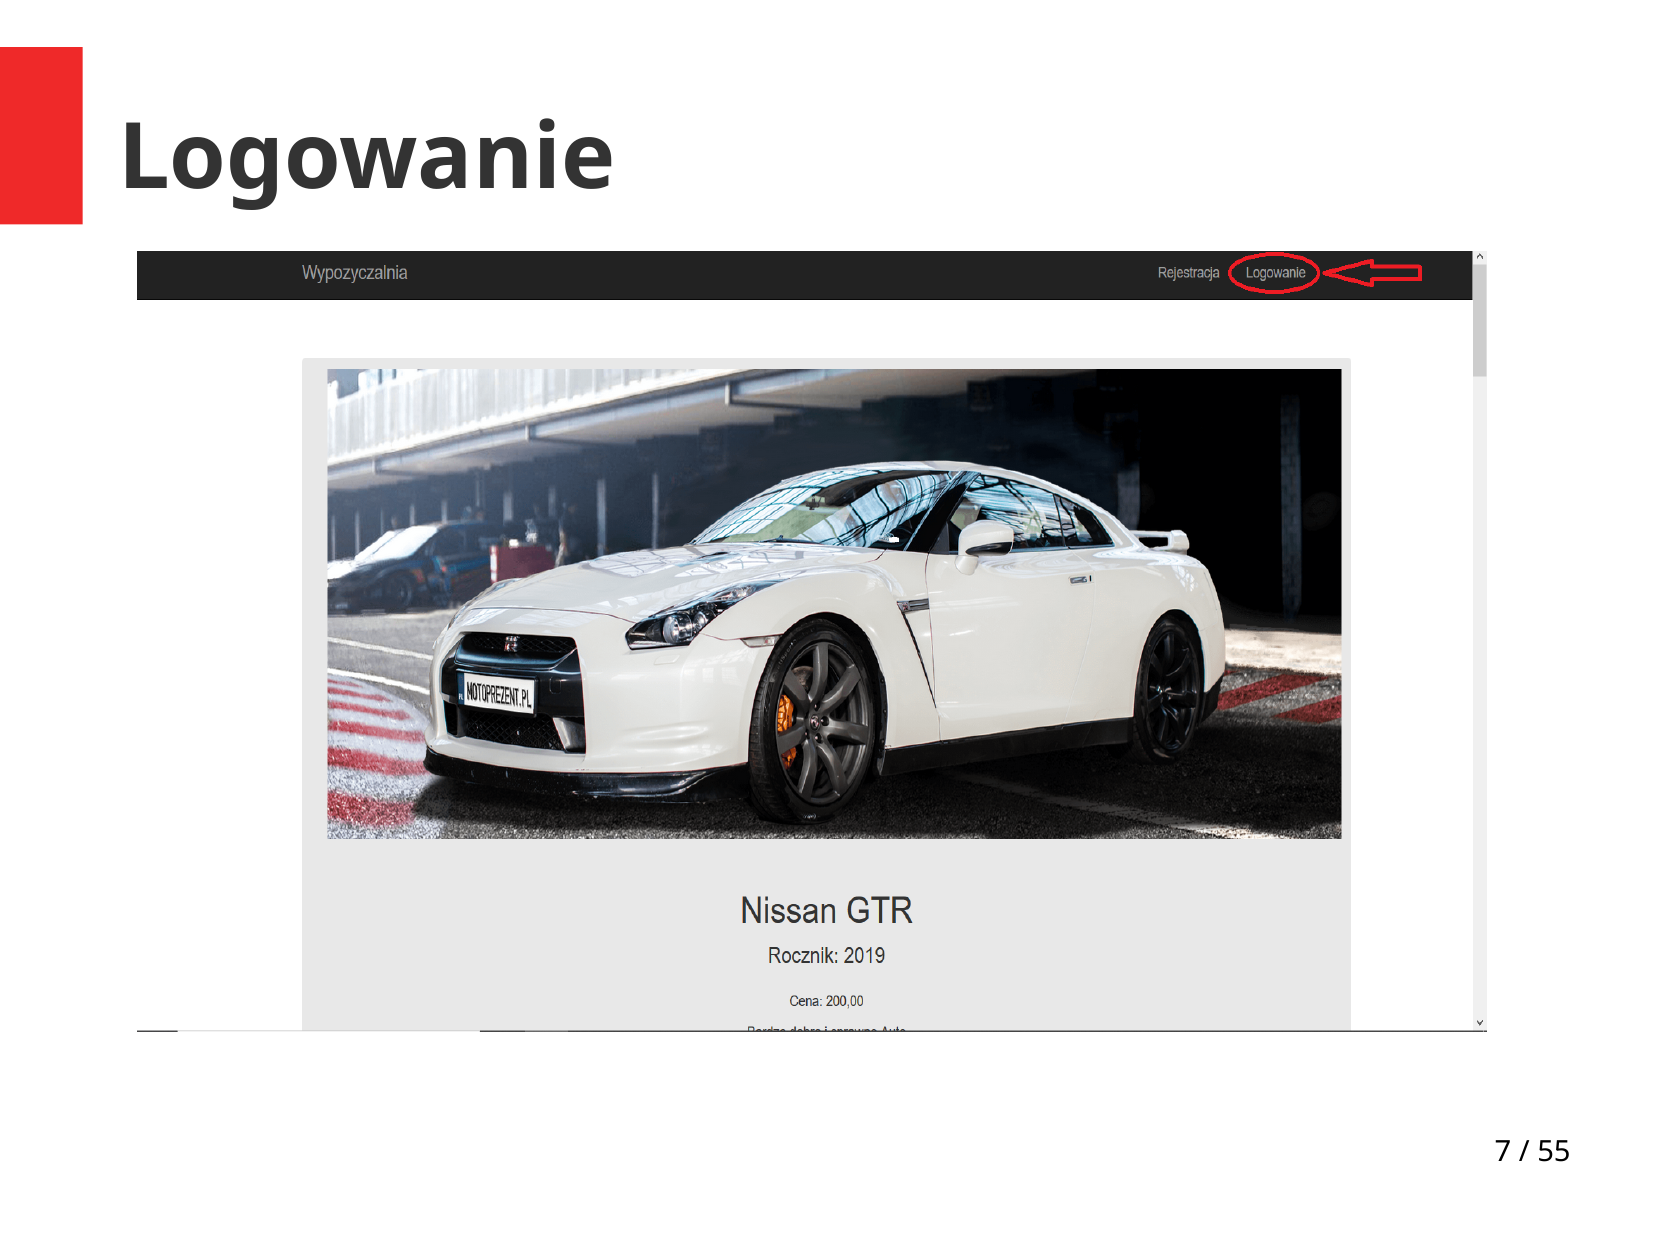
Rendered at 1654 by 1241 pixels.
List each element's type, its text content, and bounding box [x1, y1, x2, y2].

picture [137, 251, 1489, 1134]
title Logowanie [118, 49, 1571, 257]
